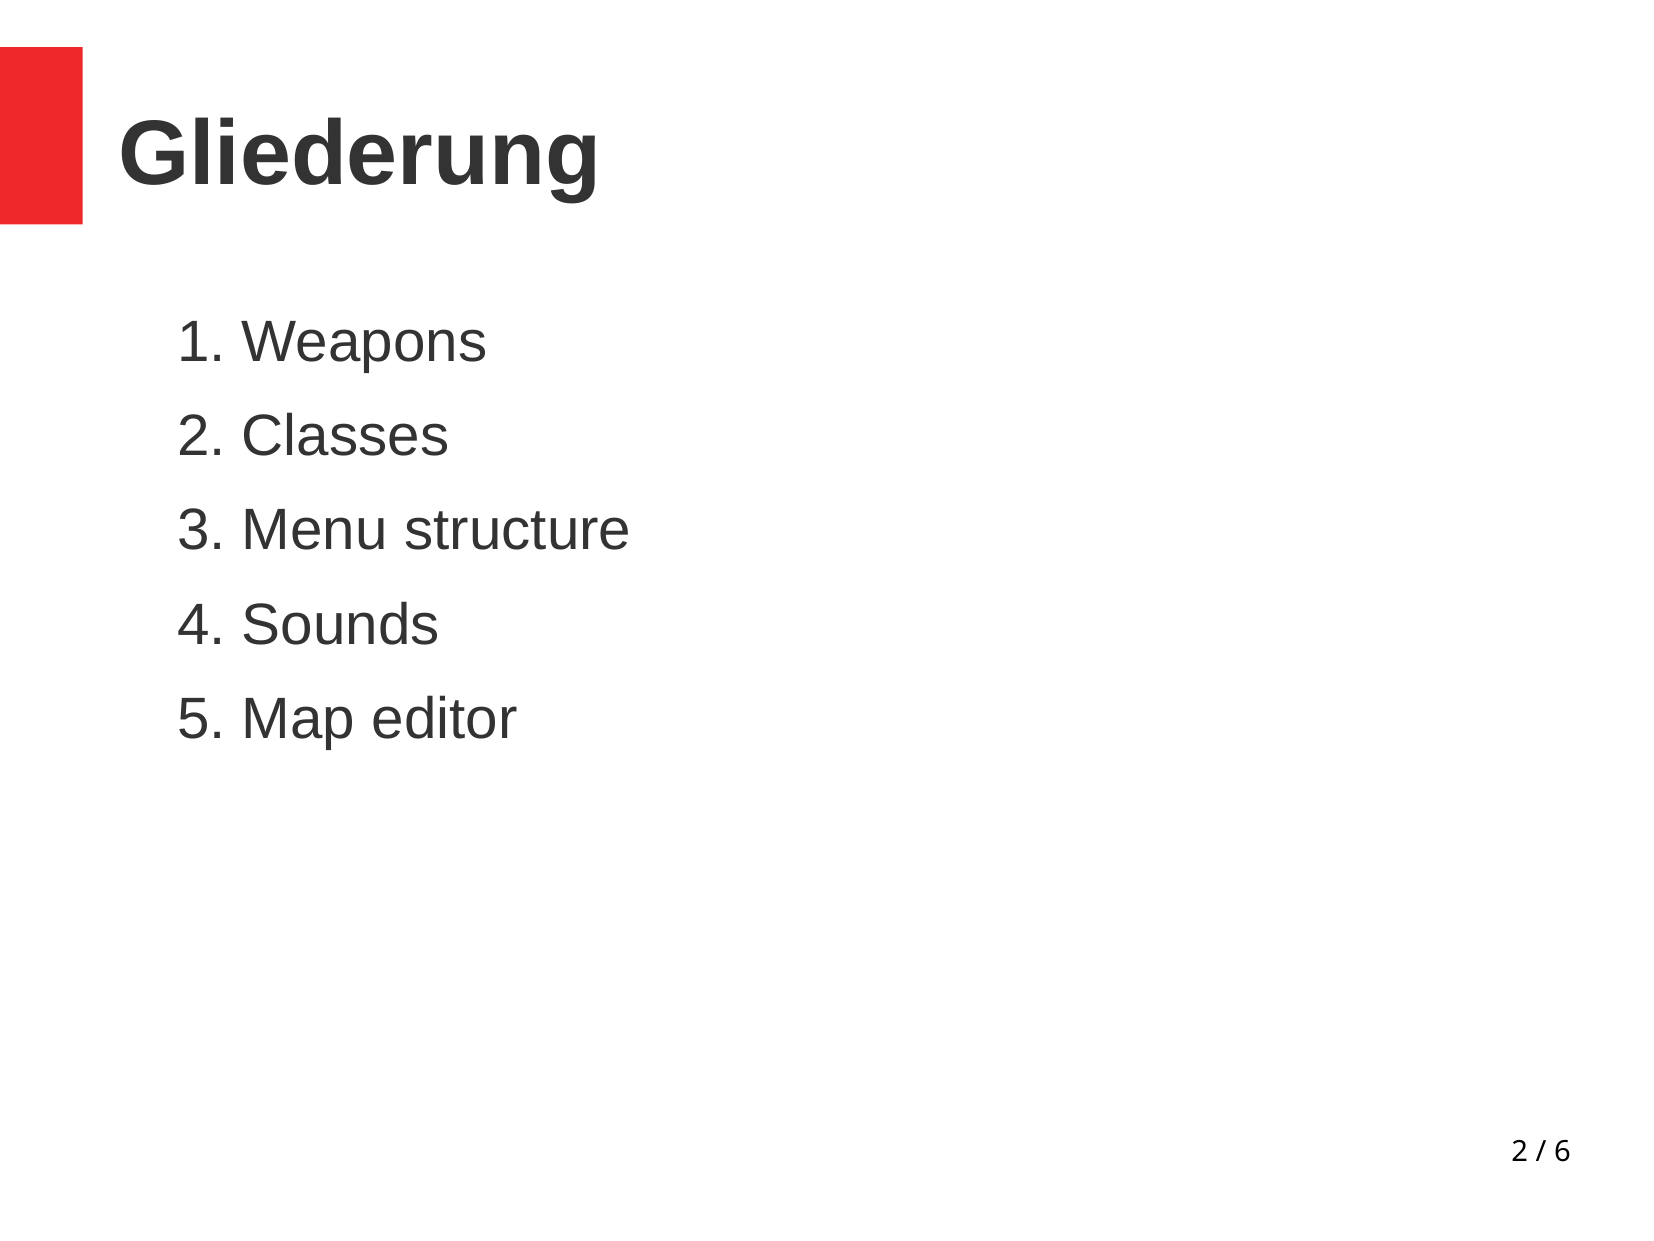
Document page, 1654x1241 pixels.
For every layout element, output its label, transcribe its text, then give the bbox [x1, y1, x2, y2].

title Gliederung [118, 49, 1571, 257]
list 1. Weapons 2. Classes 3. Menu structure 4. Sounds 5. Map editor [106, 308, 1524, 1028]
